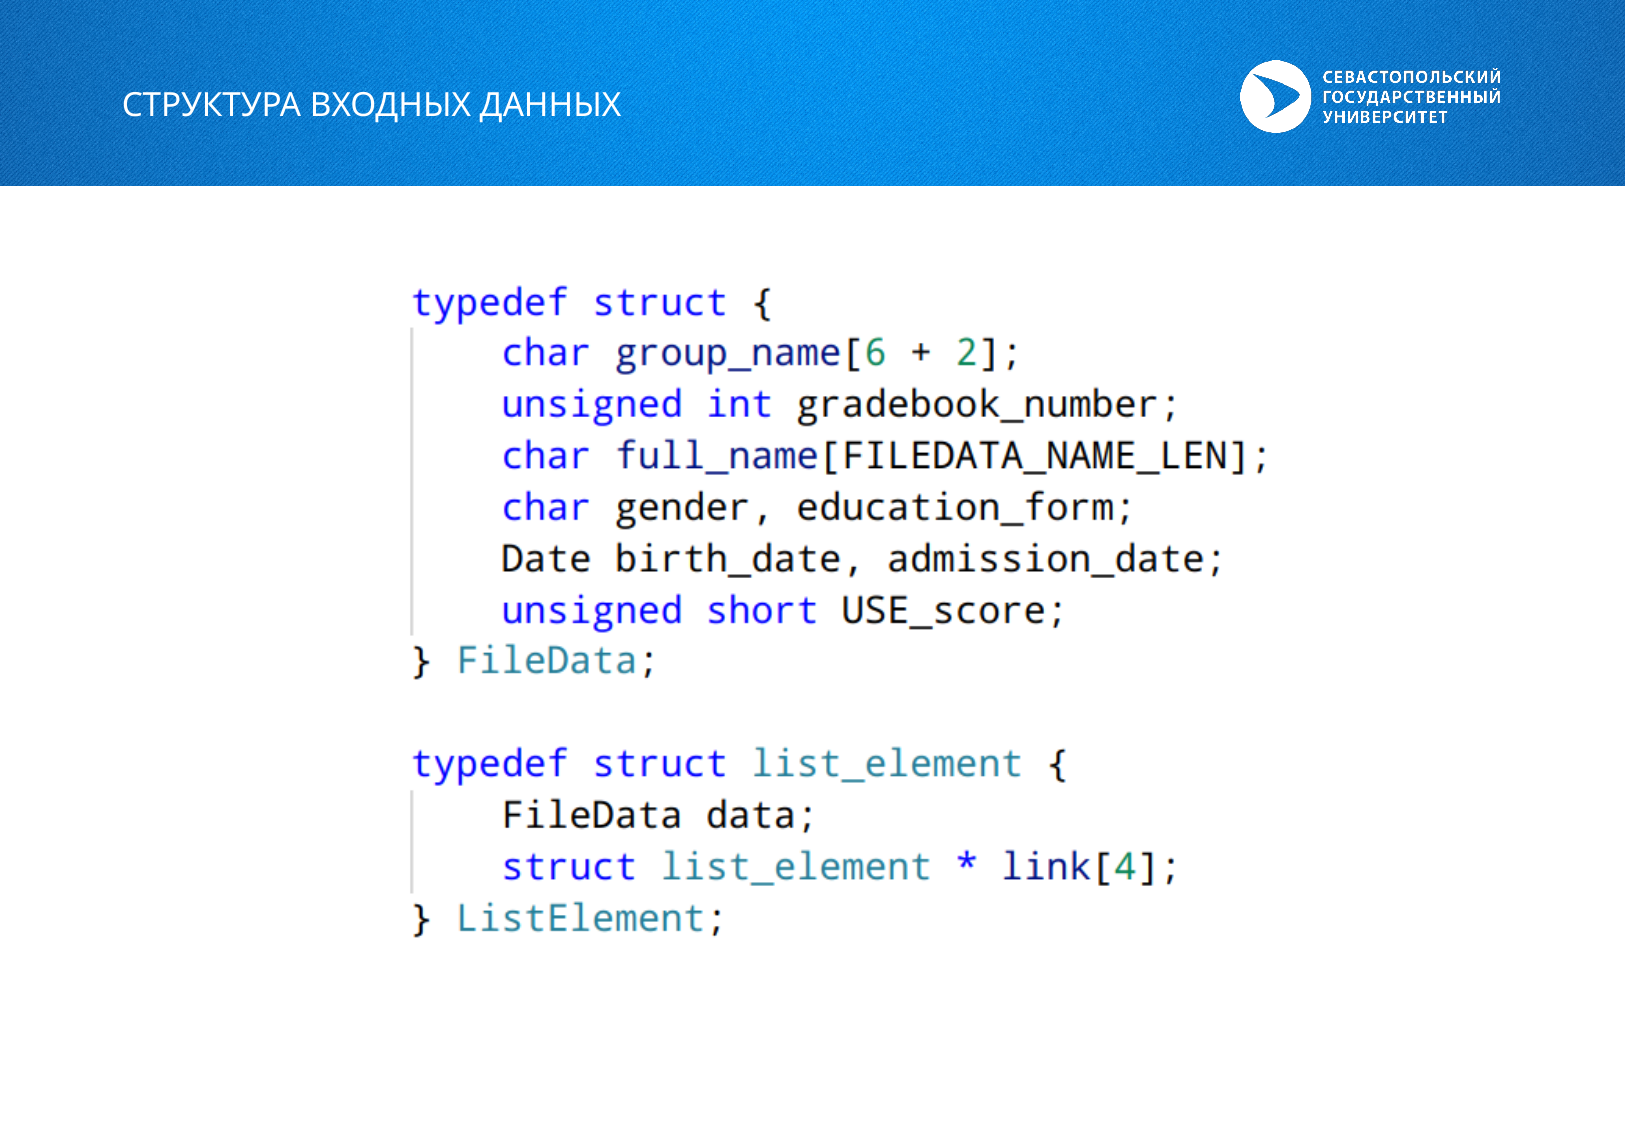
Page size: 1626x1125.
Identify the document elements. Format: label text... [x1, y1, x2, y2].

picture [348, 281, 1313, 976]
picture [0, 0, 1625, 186]
text_box СТРУКТУРА ВХОДНЫХ ДАННЫХ [107, 80, 1012, 131]
